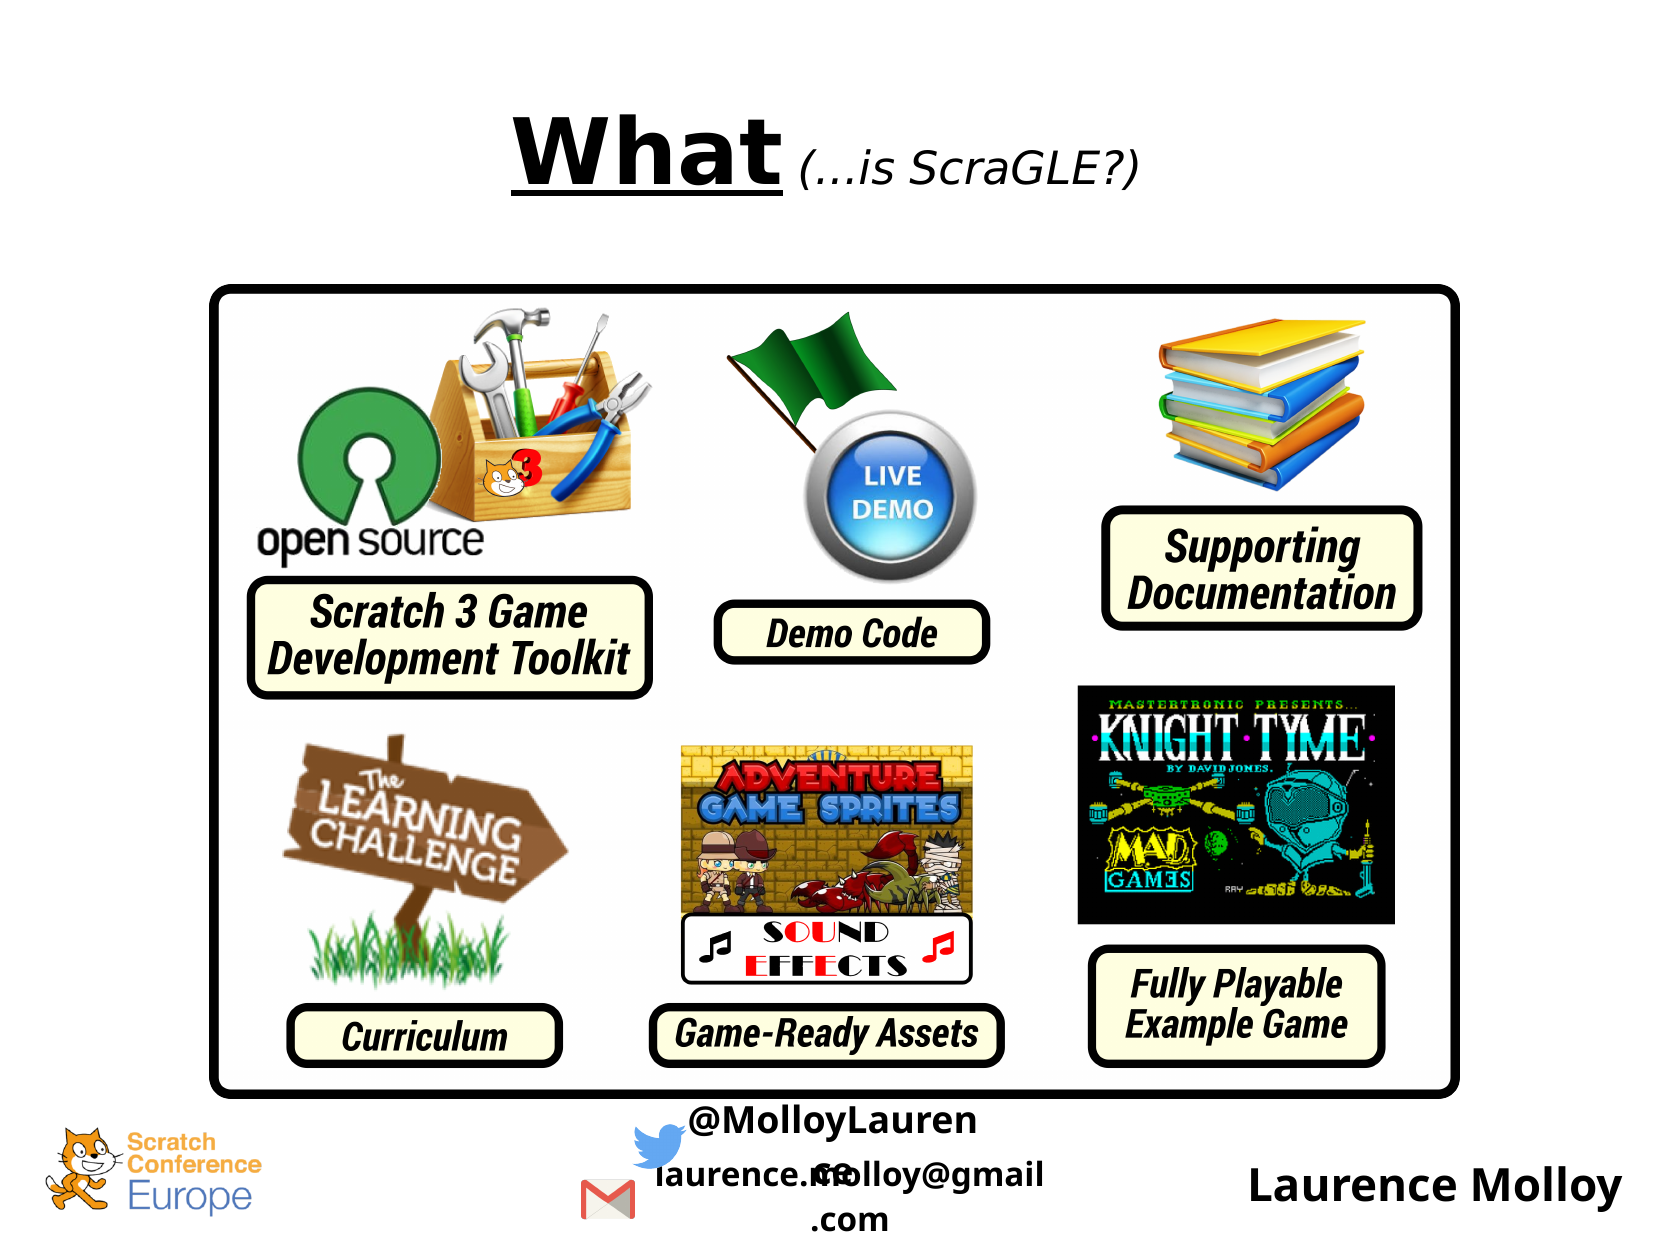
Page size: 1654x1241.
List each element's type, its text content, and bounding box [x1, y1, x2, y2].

picture [572, 1116, 685, 1235]
text_box laurence.molloy@gmail.com [652, 1159, 1048, 1233]
picture [209, 284, 1460, 1099]
text_box Laurence Molloy [1240, 1147, 1630, 1220]
text_box @MolloyLaurence [685, 1108, 981, 1181]
title What (...is ScraGLE?) [82, 49, 1571, 257]
picture [11, 1125, 296, 1217]
